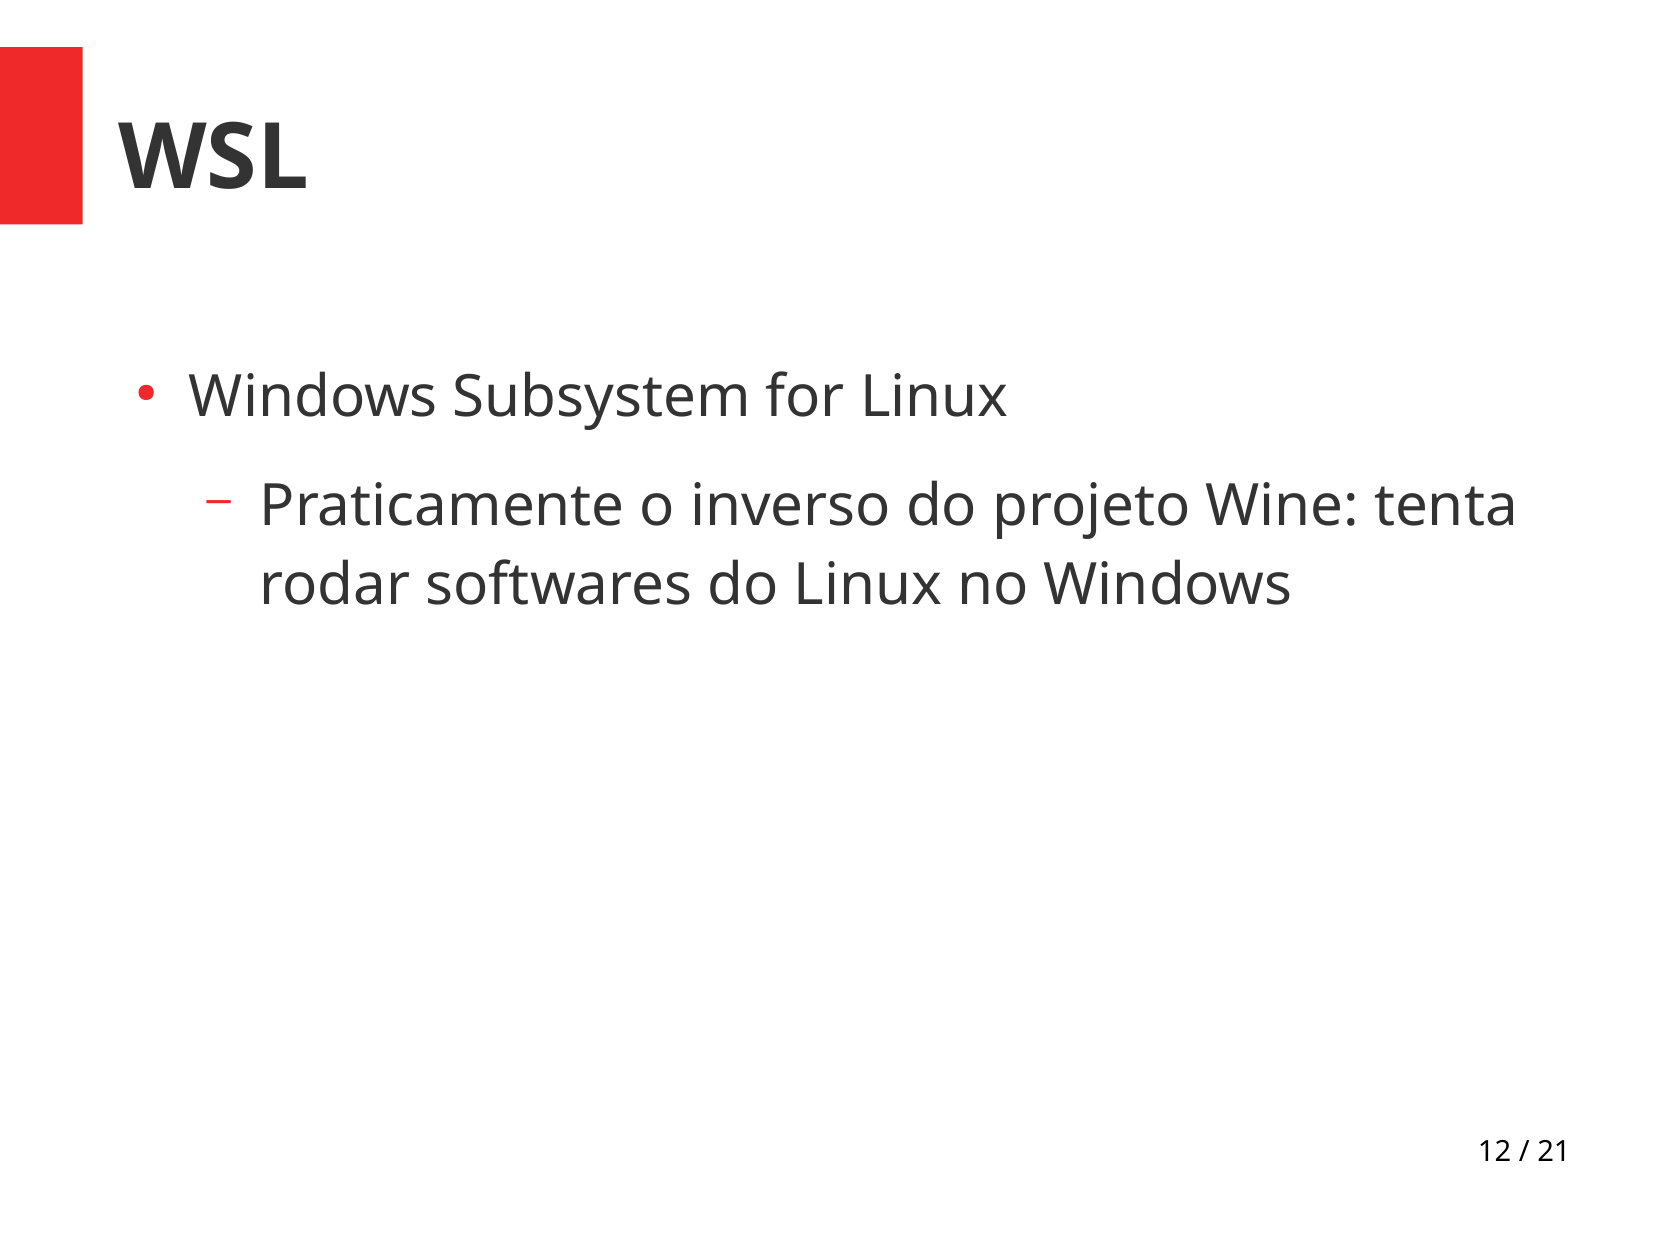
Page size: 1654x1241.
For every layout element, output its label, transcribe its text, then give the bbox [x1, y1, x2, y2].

list Windows Subsystem for Linux Praticamente o inverso do projeto Wine: tenta rodar softwares do Linux no Windows [118, 354, 1536, 1074]
title WSL [118, 49, 1571, 257]
